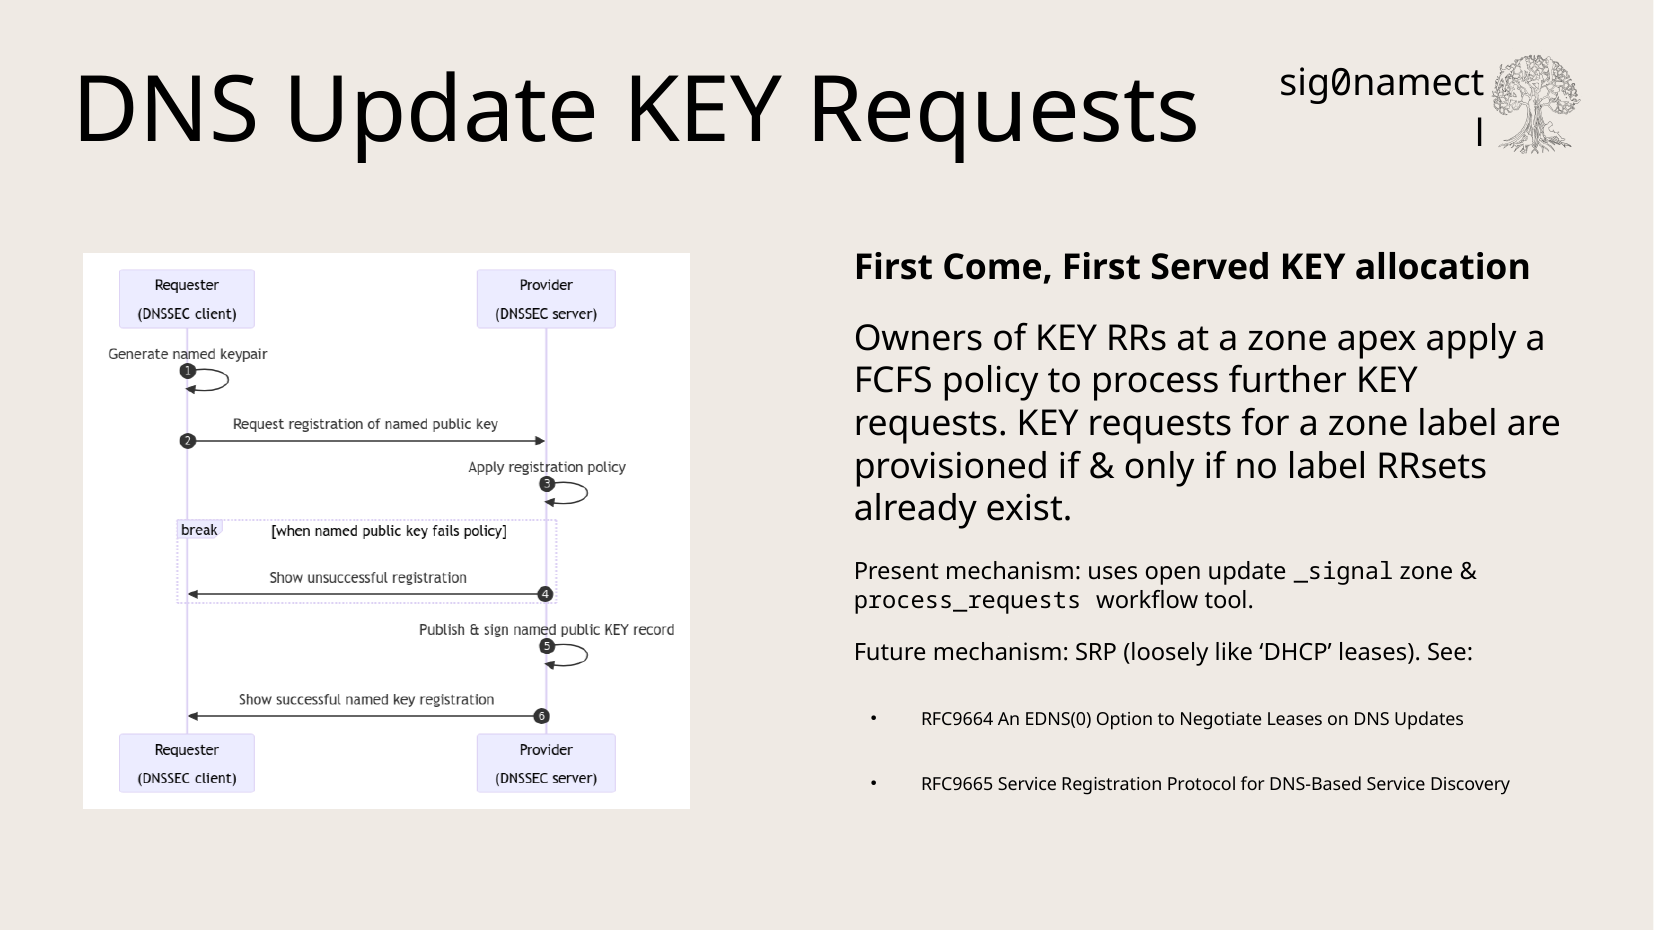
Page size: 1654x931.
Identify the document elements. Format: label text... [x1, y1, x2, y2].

picture [1489, 47, 1582, 160]
picture [83, 253, 690, 810]
title DNS Update KEY Requests [72, 46, 1562, 166]
list First Come, First Served KEY allocation Owners of KEY RRs at a zone apex apply a FCFS policy to process further KEY requests. KEY requests for a zone label are provisioned if & only if no label RRsets already exist. Present mechanism: uses open update _signal zone & process_requests workflow tool. Future mechanism: SRP (loosely like ‘DHCP’ leases). See: RFC9664 An EDNS(0) Option to Negotiate Leases on DNS Updates RFC9665 Service Registration Protocol for DNS-Based Service Discovery [853, 243, 1564, 806]
title sig0namectl [1269, 56, 1485, 156]
